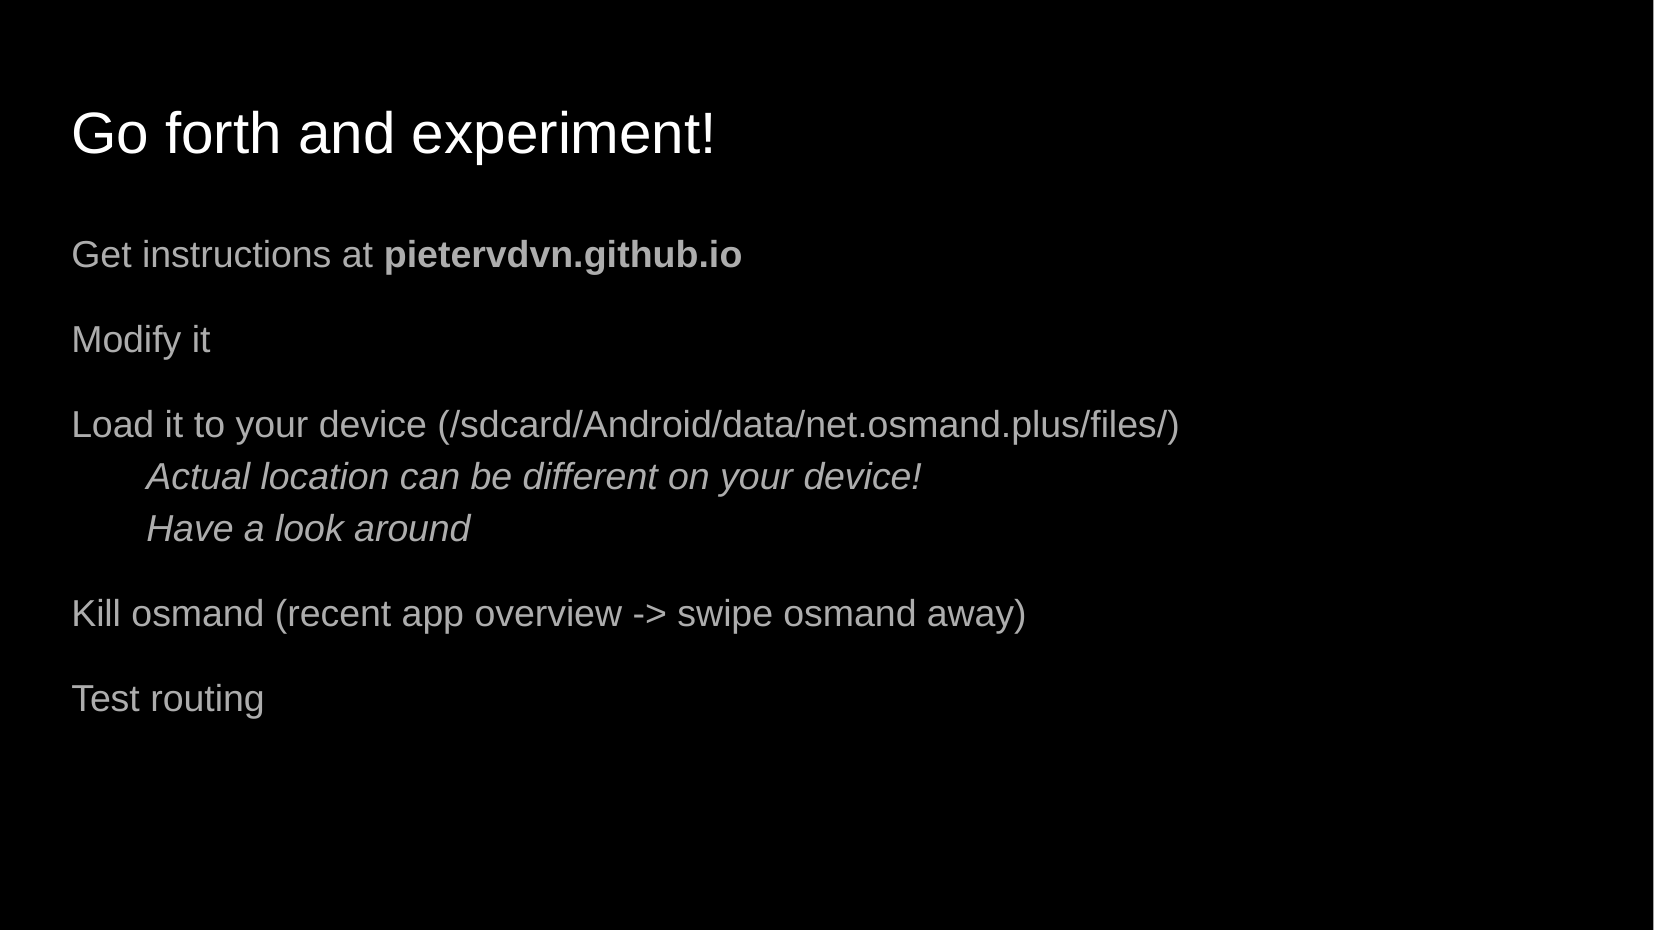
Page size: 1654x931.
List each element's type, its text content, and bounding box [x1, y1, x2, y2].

title Go forth and experiment! [56, 80, 1598, 184]
list Get instructions at pietervdvn.github.io Modify it Load it to your device (/sdcard/Android/data/net.osmand.plus/files/) Actual location can be different on your device! Have a look around Kill osmand (recent app overview -> swipe osmand away) Test routing [56, 208, 1598, 827]
